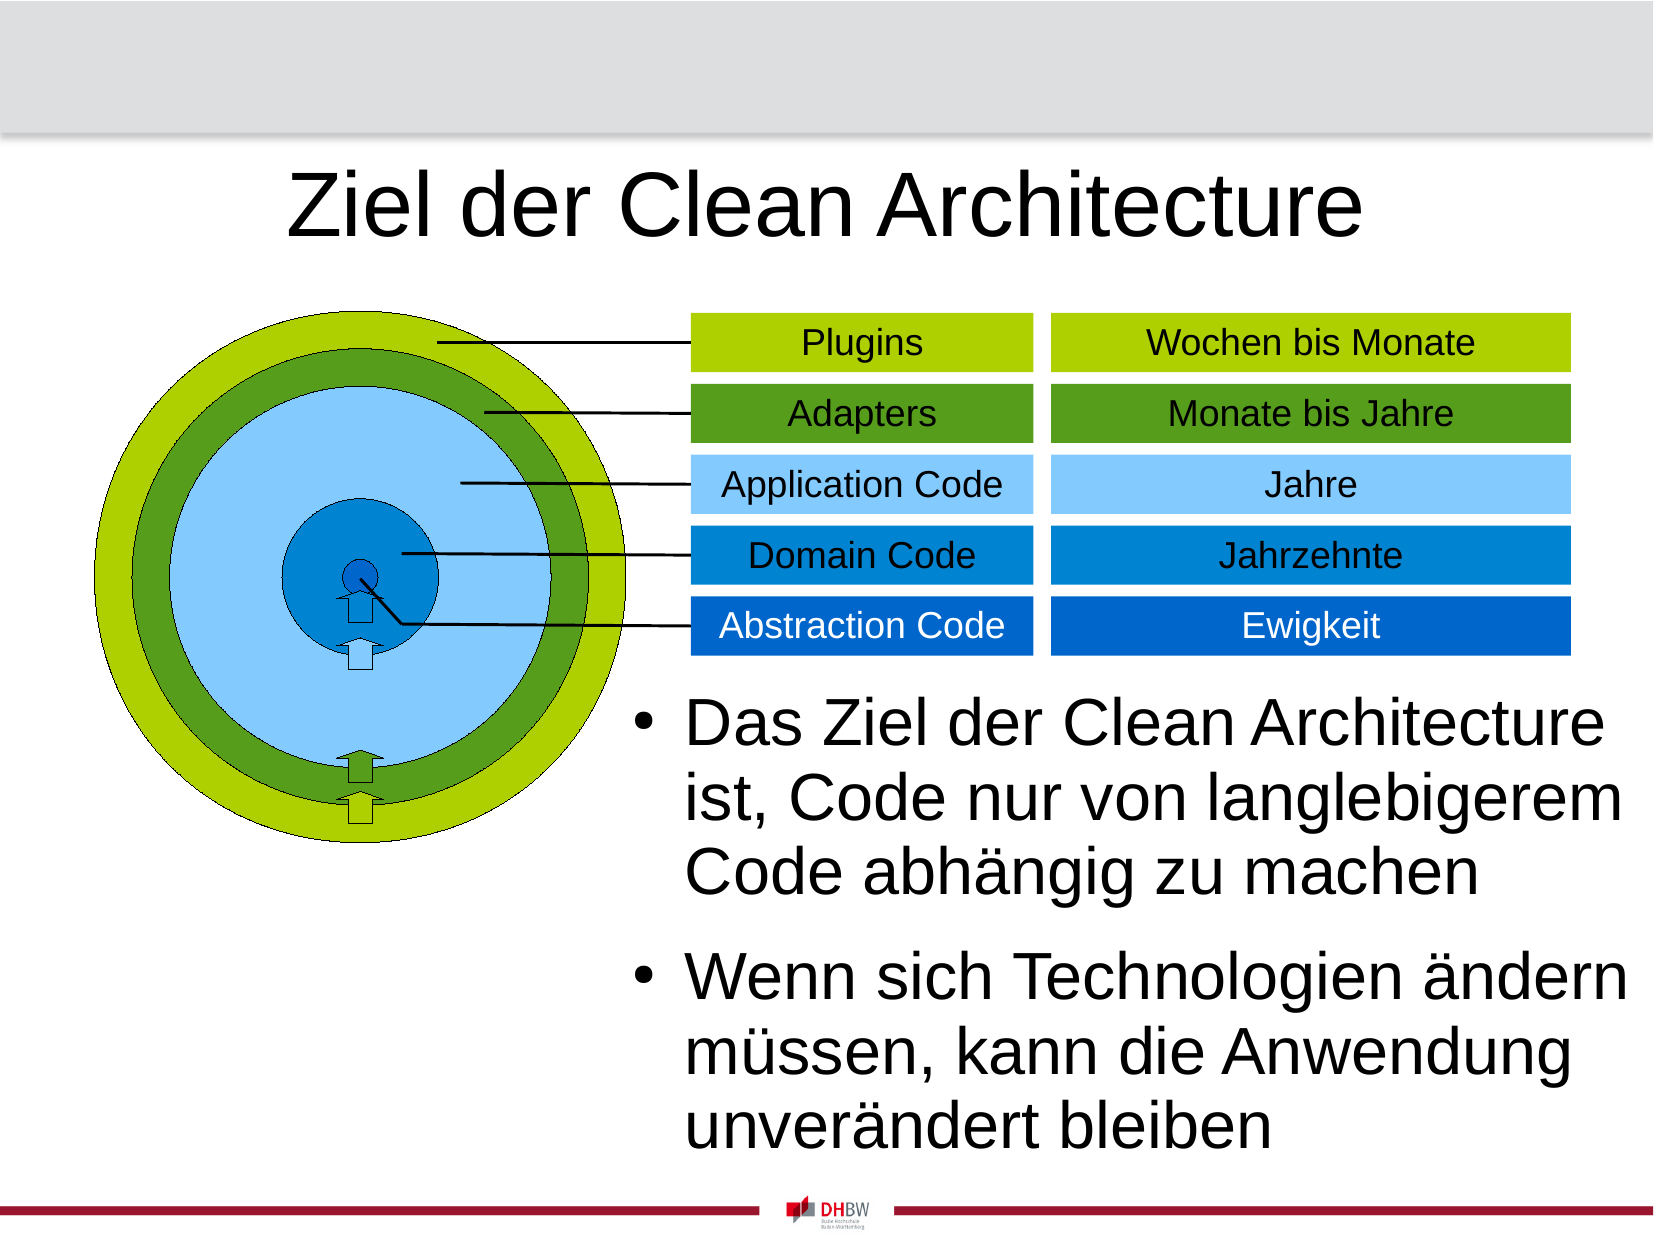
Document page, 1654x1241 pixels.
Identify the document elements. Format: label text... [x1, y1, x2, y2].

text_box Domain Code [690, 525, 1034, 585]
text_box Plugins [690, 312, 1034, 373]
text_box Abstraction Code [690, 596, 1034, 656]
text_box Wochen bis Monate [1051, 312, 1571, 373]
picture [0, 1, 1654, 1237]
text_box Jahre [1051, 454, 1571, 514]
text_box Ewigkeit [1051, 596, 1571, 656]
list Das Ziel der Clean Architecture ist, Code nur von langlebigerem Code abhängig zu machen Wenn sich Technologien ändern müssen, kann die Anwendung unverändert bleiben [614, 685, 1642, 1164]
text_box Adapters [690, 383, 1034, 443]
text_box Monate bis Jahre [1051, 383, 1571, 443]
text_box [94, 311, 626, 843]
text_box Jahrzehnte [1051, 525, 1571, 585]
text_box Application Code [690, 454, 1034, 514]
title Ziel der Clean Architecture [82, 147, 1571, 257]
